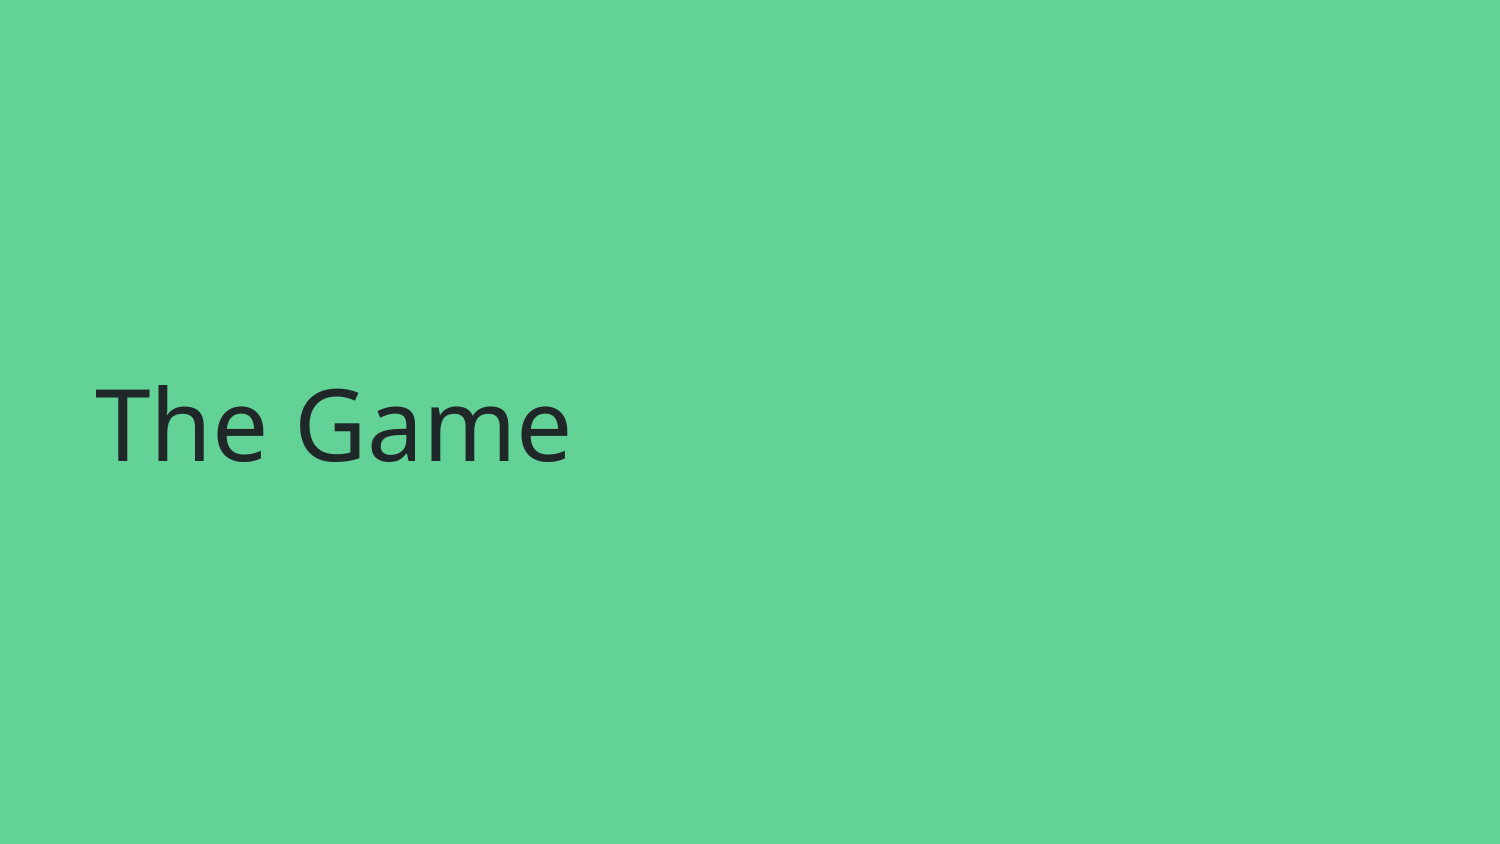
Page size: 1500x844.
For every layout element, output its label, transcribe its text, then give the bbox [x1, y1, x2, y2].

title The Game [80, 86, 1032, 758]
